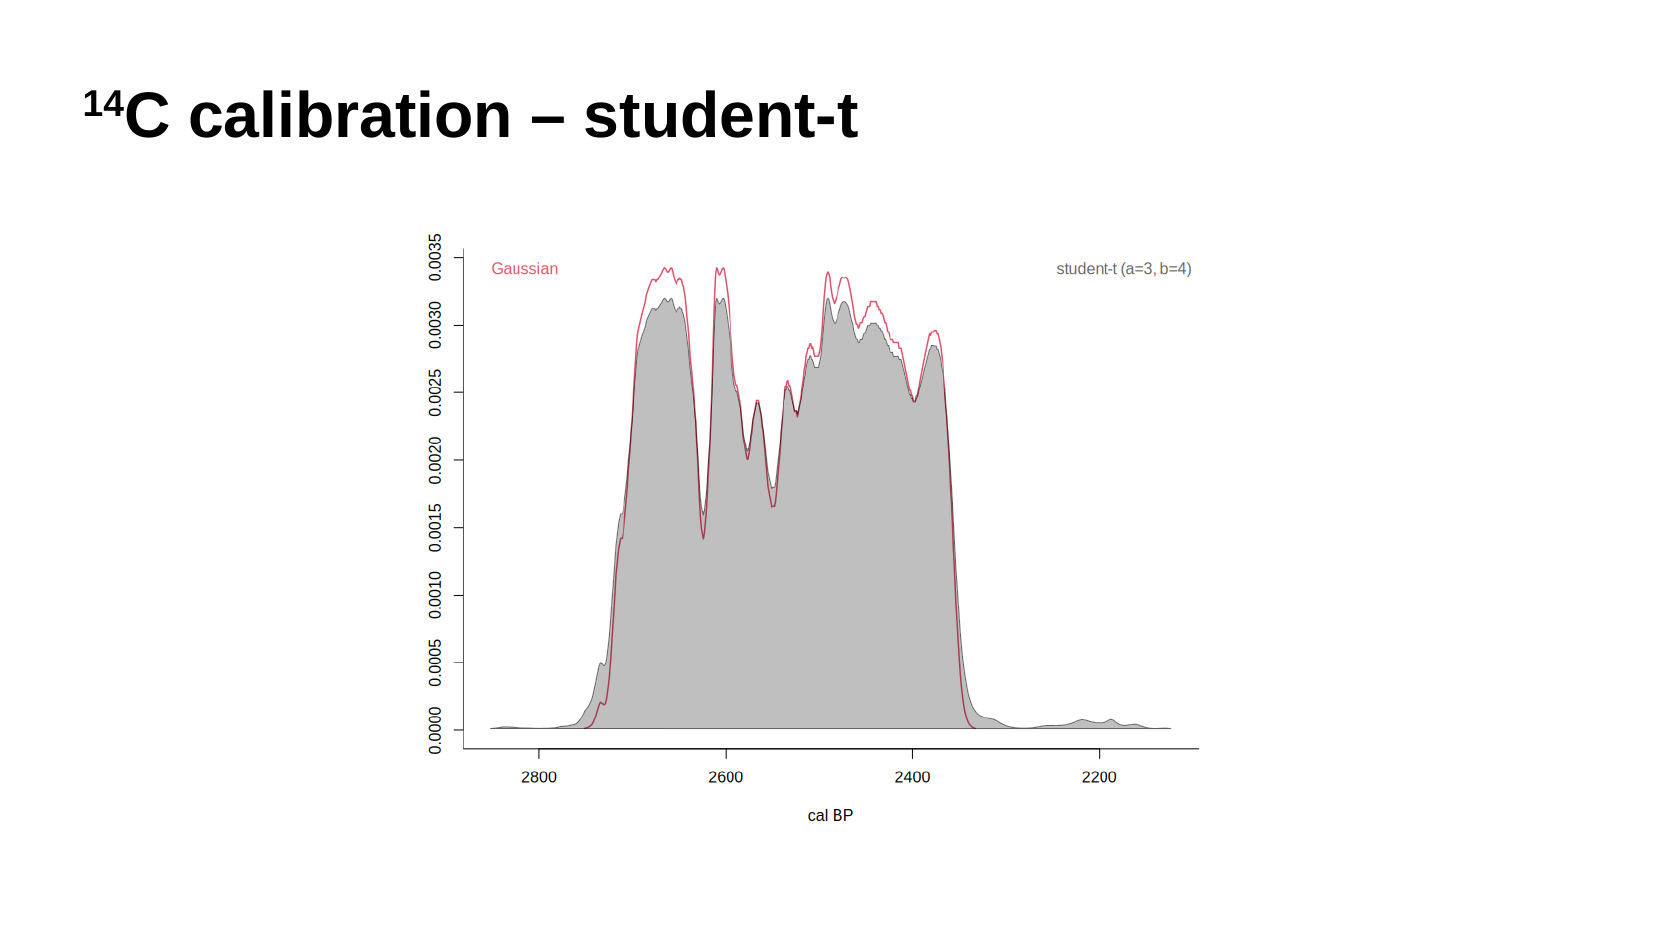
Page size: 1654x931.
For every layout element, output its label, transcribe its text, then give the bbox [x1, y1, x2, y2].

text_box 14C calibration – student-t [82, 55, 1571, 252]
picture [410, 223, 1211, 827]
